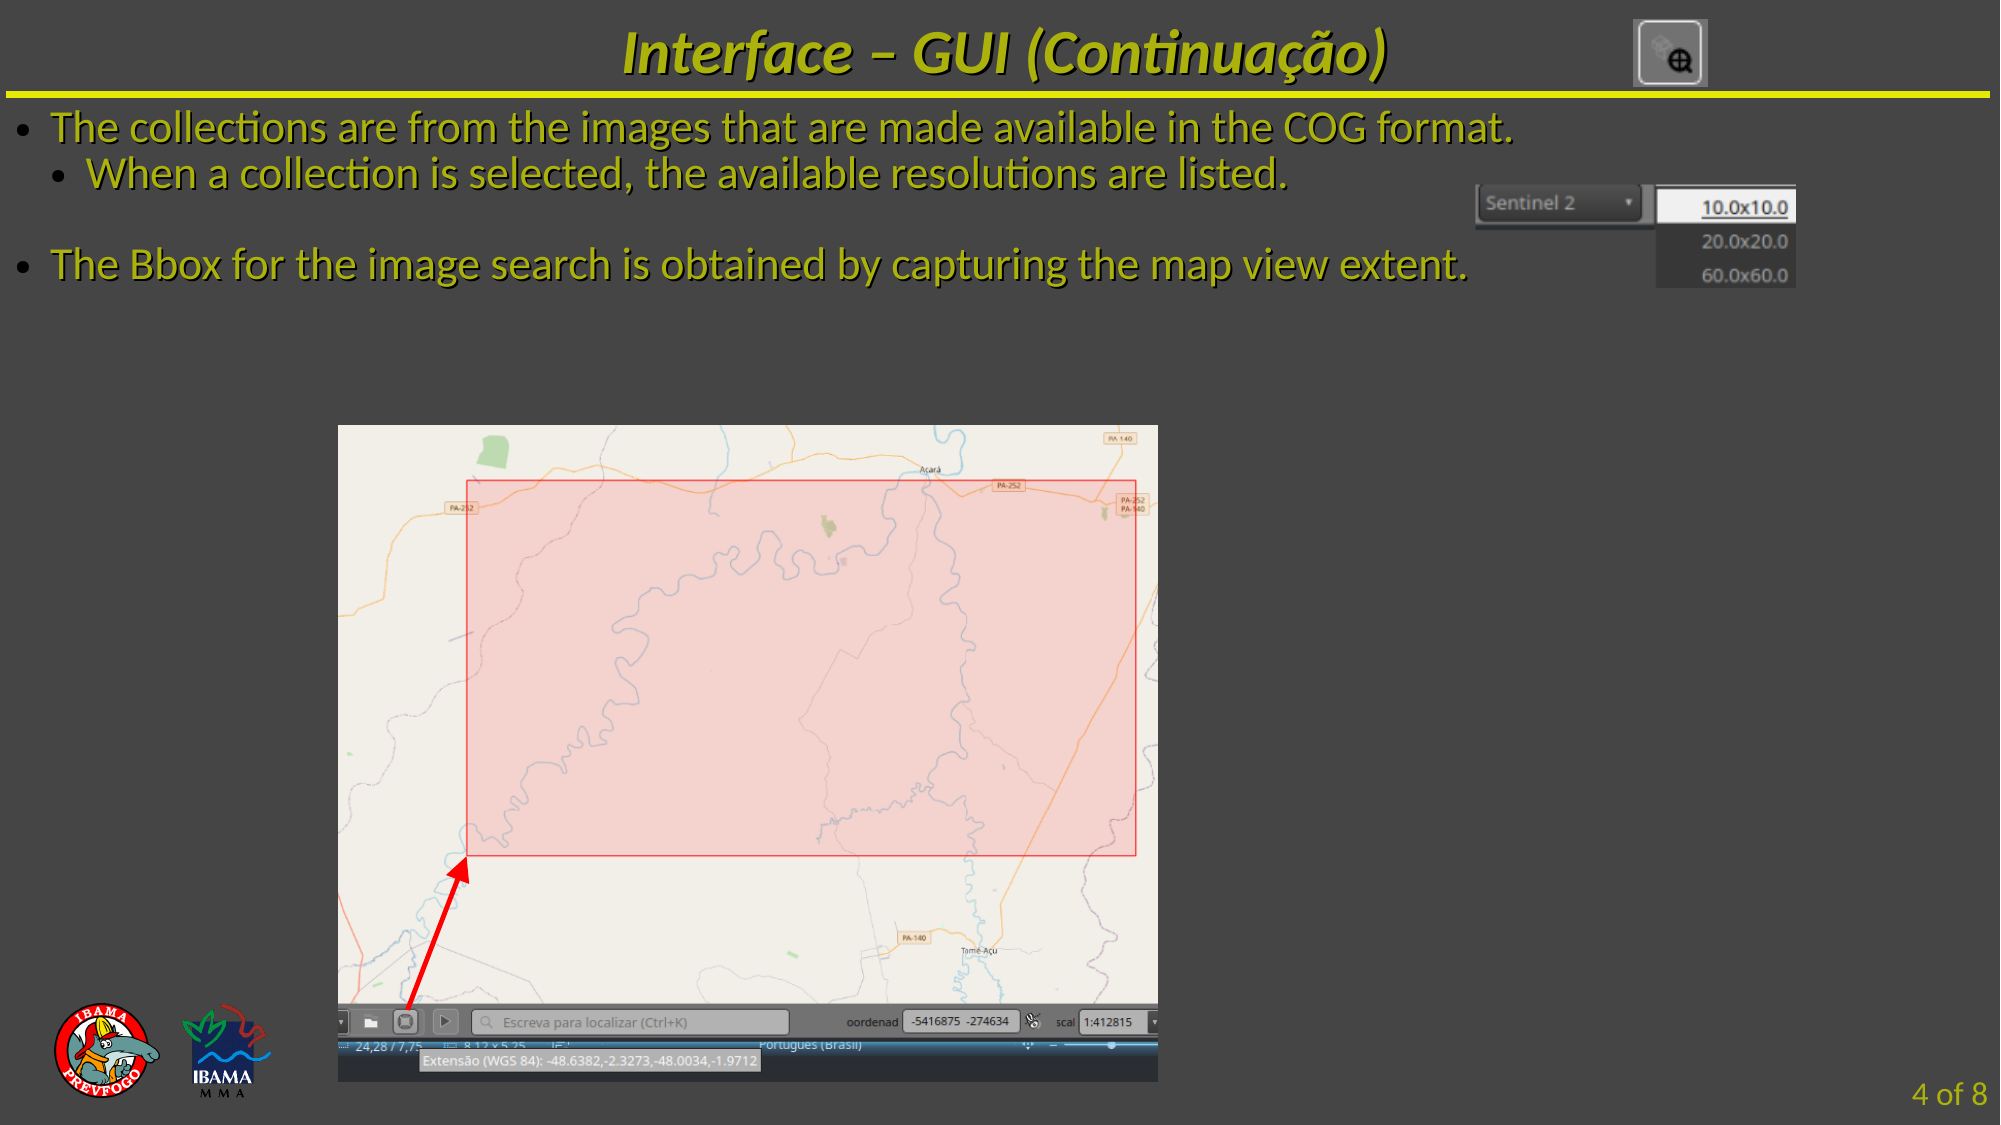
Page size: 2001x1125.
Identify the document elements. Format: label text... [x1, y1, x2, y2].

picture [54, 1003, 160, 1098]
picture [338, 425, 1158, 1082]
picture [1633, 19, 1708, 87]
text_box The collections are from the images that are made available in the COG format. When a collection is selected, the available resolutions are listed. The Bbox for the image search is obtained by capturing the map view extent. [0, 101, 2000, 367]
text_box <número> of 8 [1757, 1080, 1989, 1125]
picture [1471, 177, 1796, 289]
picture [173, 1003, 272, 1098]
subtitle Interface – GUI (Continuação) [9, 11, 2000, 95]
